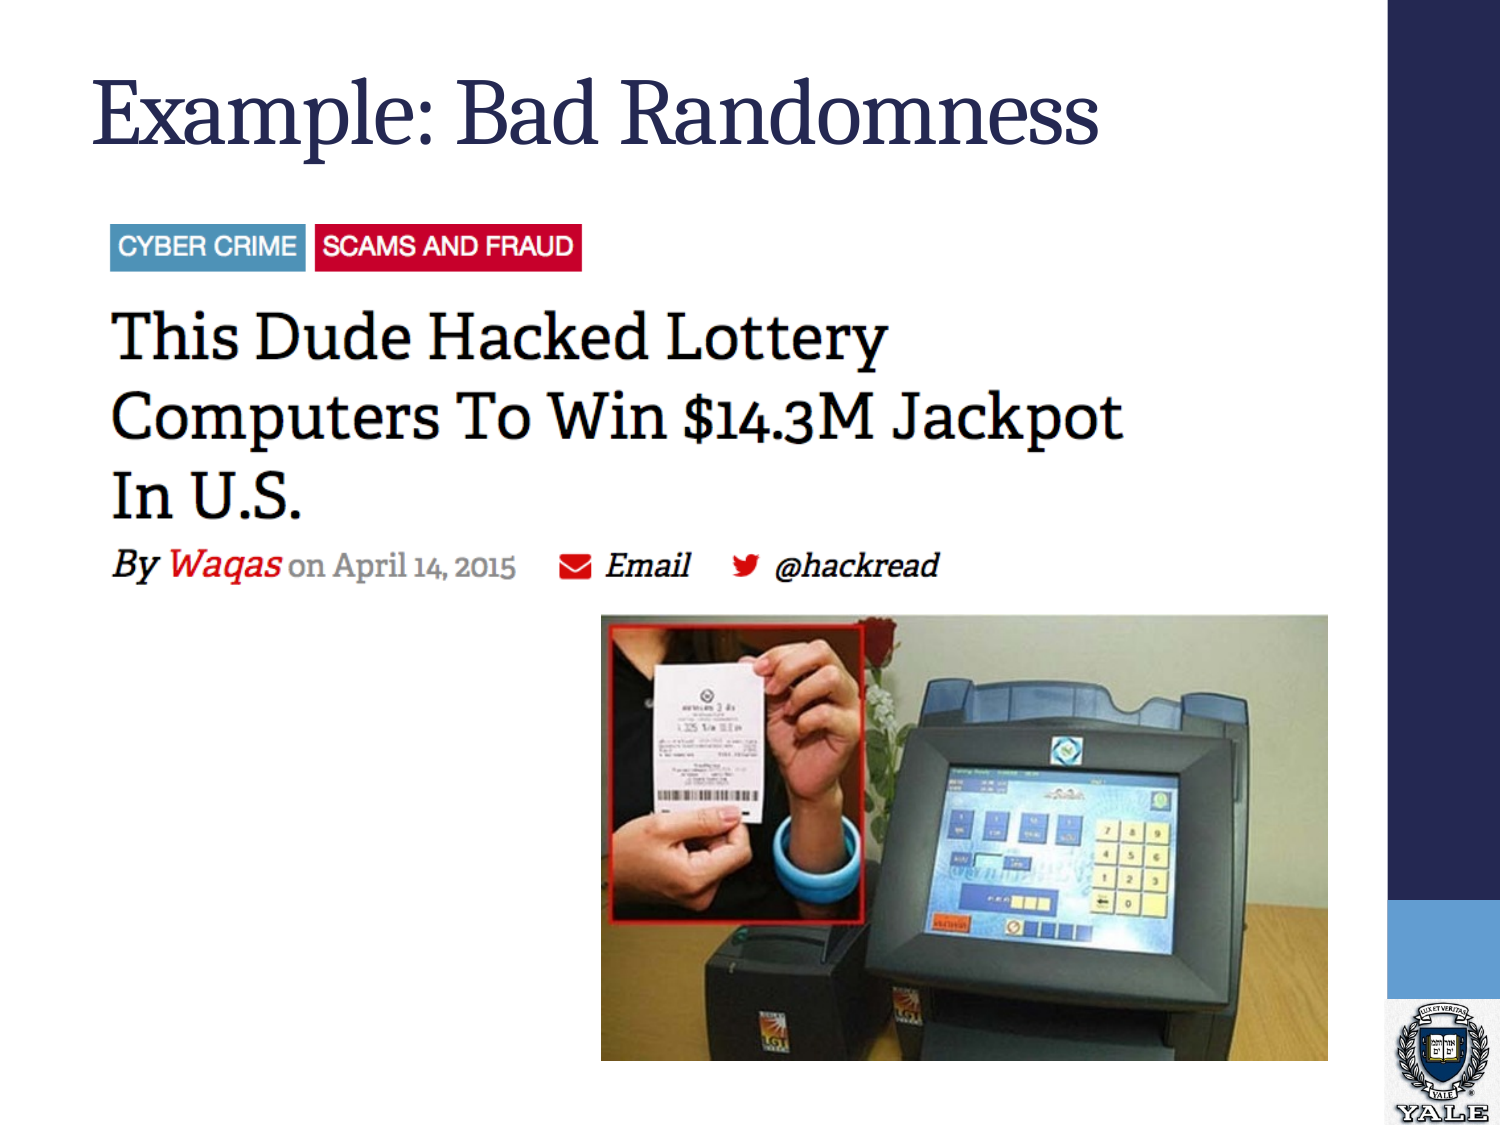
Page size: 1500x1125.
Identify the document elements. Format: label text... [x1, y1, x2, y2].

picture [60, 224, 1328, 1061]
picture [1384, 999, 1500, 1125]
title Example: Bad Randomness [75, 12, 1325, 200]
